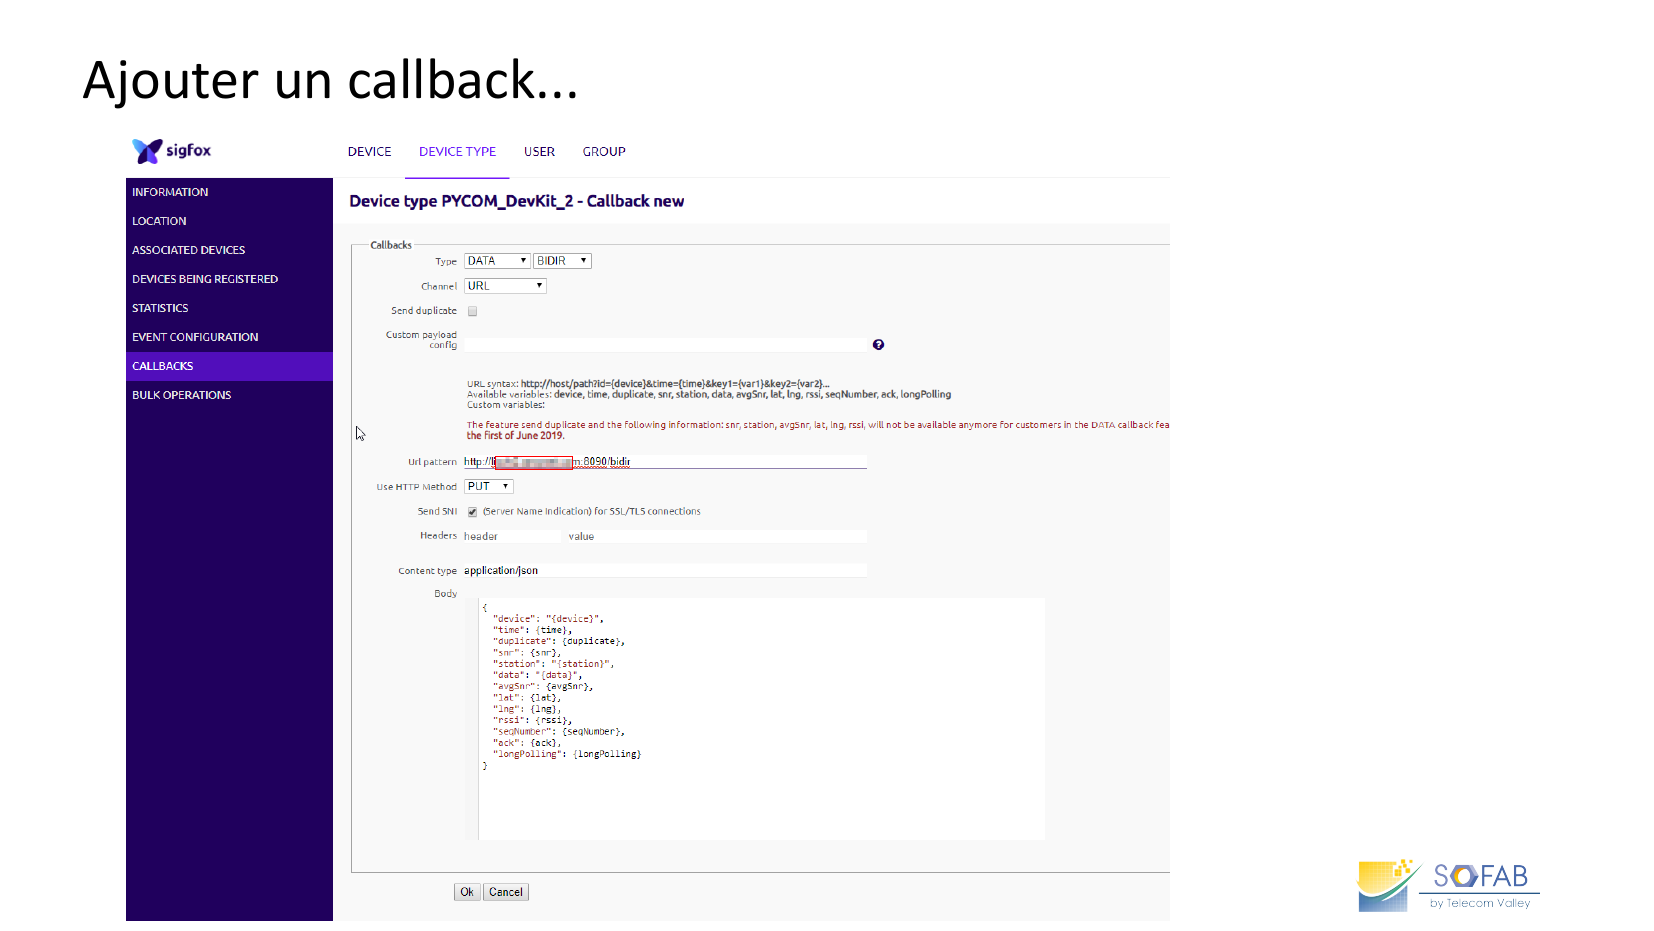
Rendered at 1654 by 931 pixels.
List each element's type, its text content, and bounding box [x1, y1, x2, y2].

picture [1355, 859, 1540, 912]
title Ajouter un callback... [82, 37, 1571, 130]
picture [126, 132, 1170, 921]
